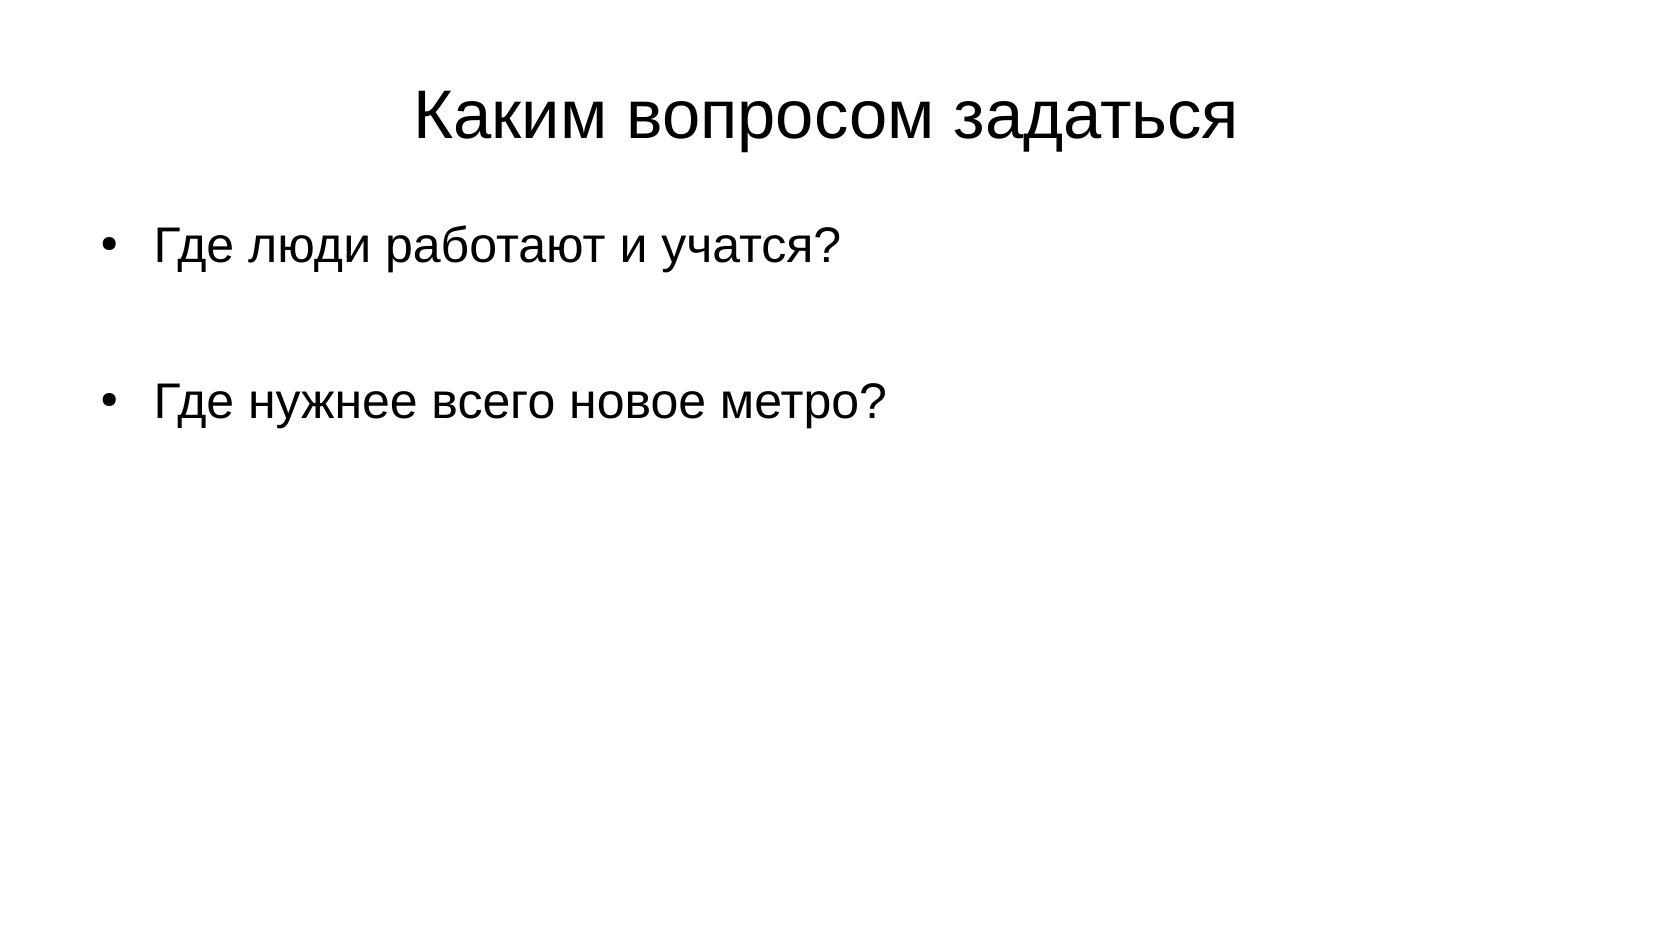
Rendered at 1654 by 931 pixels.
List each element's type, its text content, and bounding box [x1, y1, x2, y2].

list Где люди работают и учатся? Где нужнее всего новое метро? [82, 217, 1571, 757]
title Каким вопросом задаться [82, 36, 1571, 193]
